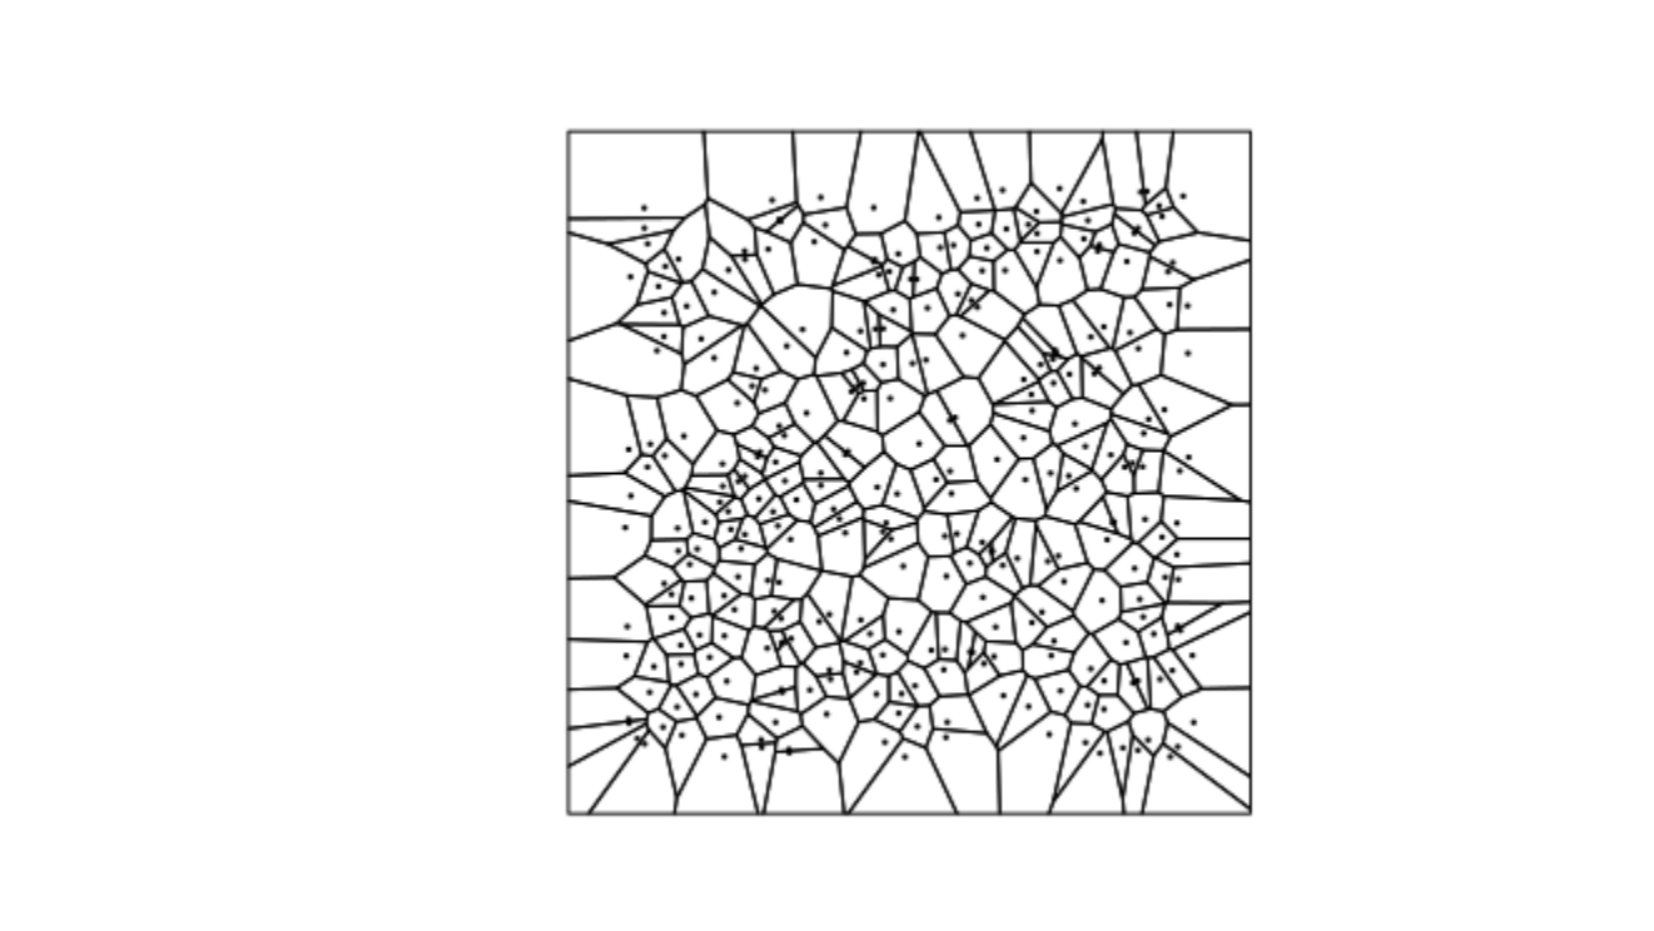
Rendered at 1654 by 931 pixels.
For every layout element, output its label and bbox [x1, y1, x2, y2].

picture [550, 121, 1267, 830]
